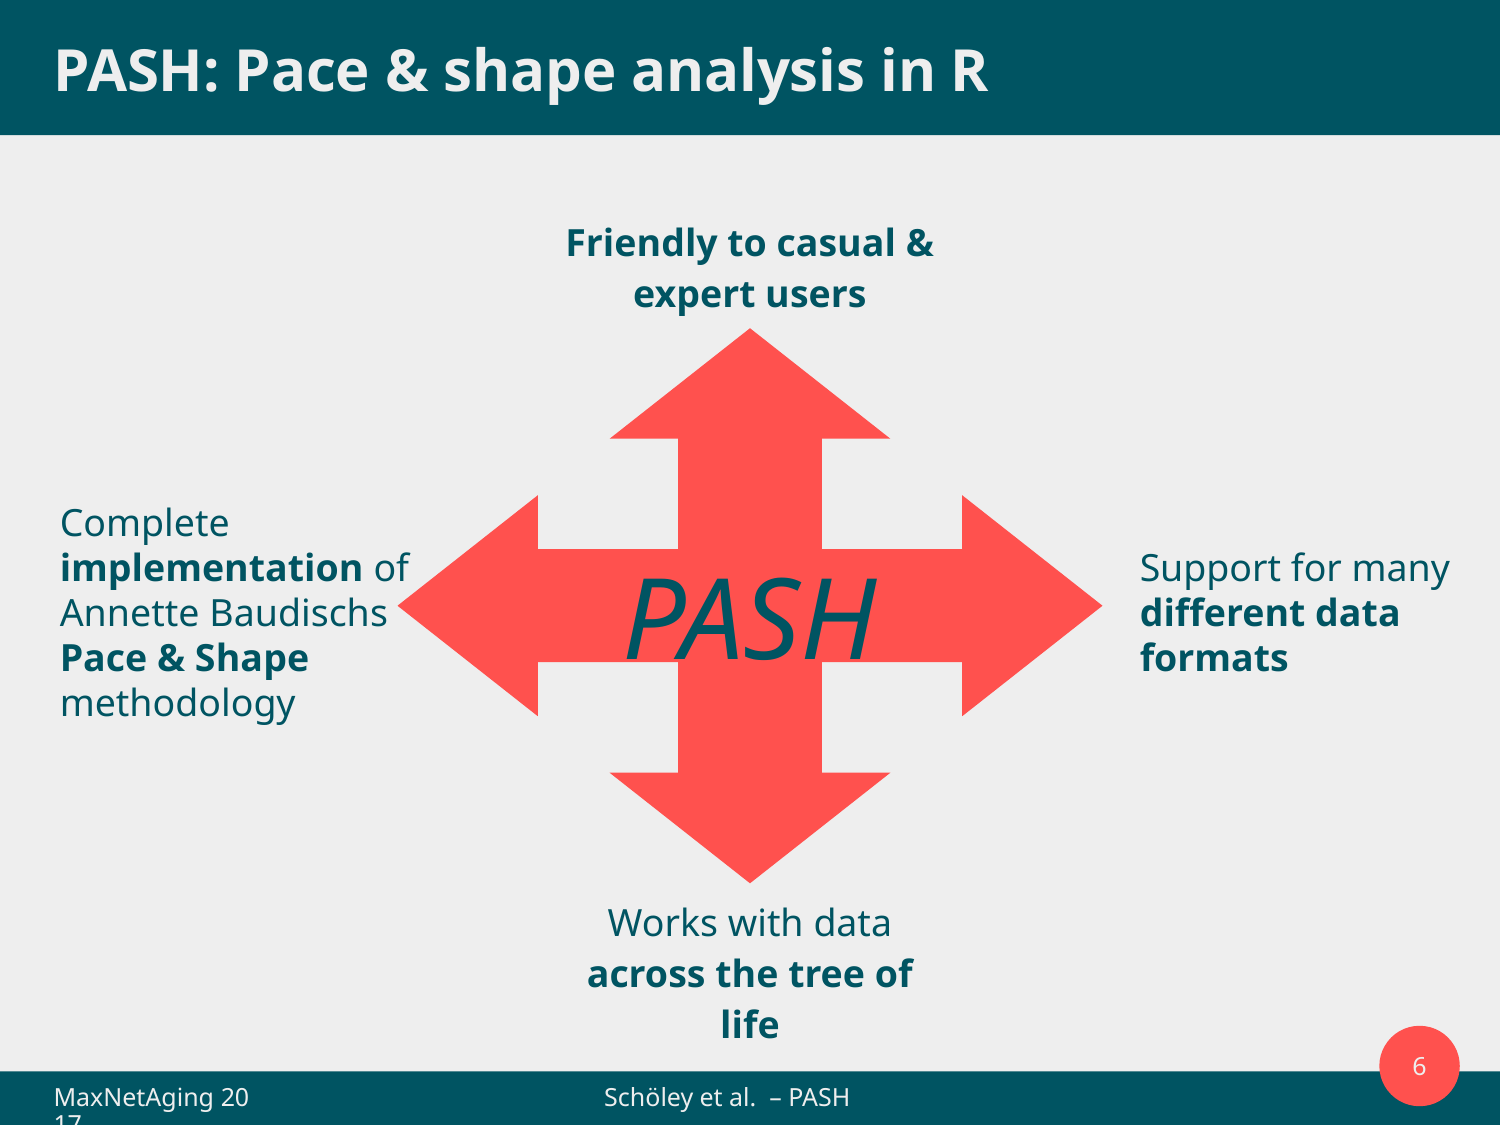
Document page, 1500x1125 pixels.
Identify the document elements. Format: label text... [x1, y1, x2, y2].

text_box Support for many different data formats [1125, 540, 1500, 691]
text_box Friendly to casual & expert users [540, 209, 961, 324]
text_box Works with data across the tree of life [555, 888, 946, 1003]
text_box [481, 495, 607, 717]
text_box [609, 684, 891, 884]
text_box [609, 328, 891, 531]
title PASH: Pace & shape analysis in R [53, 0, 1447, 141]
text_box [869, 495, 1103, 717]
text_box PASH [607, 531, 869, 684]
text_box Complete implementation of Annette Baudischs Pace & Shape methodology [45, 495, 481, 735]
